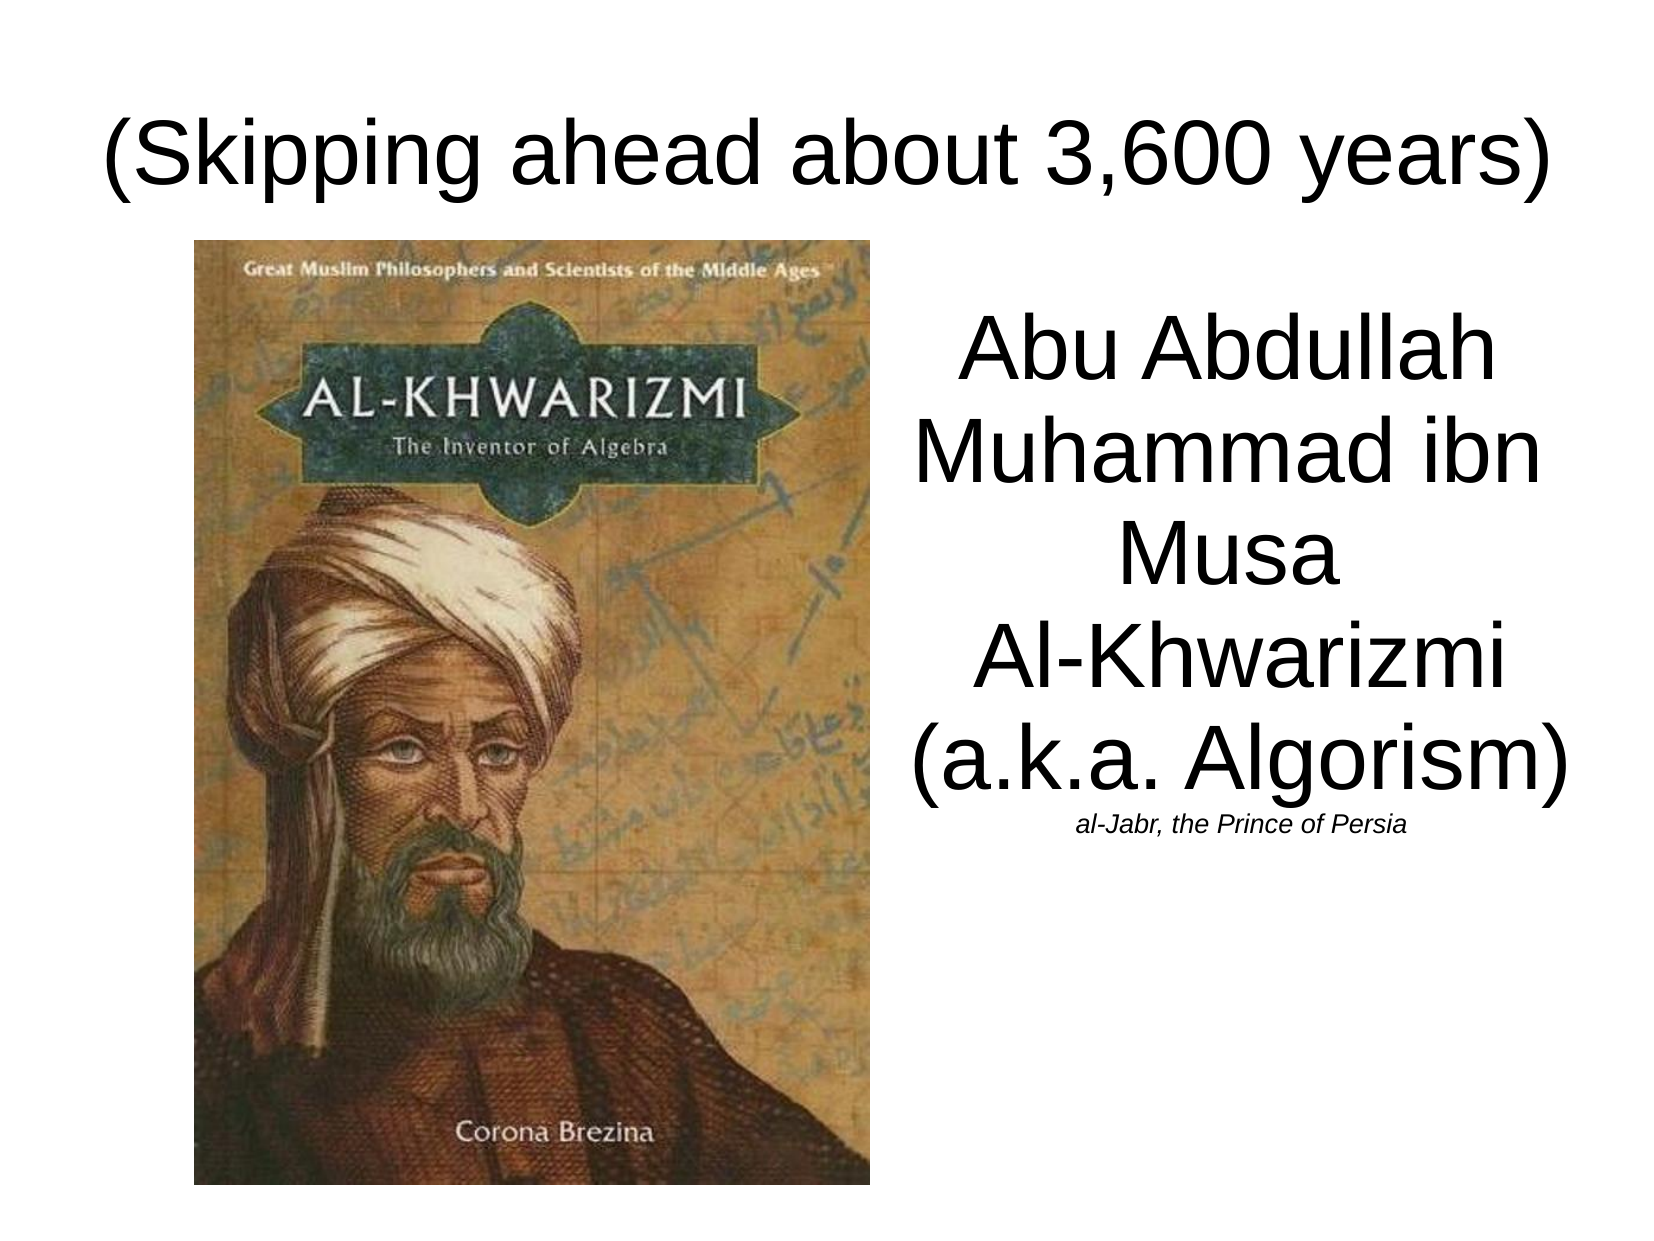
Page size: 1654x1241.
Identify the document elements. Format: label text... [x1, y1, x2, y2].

picture [194, 240, 870, 1185]
title Abu Abdullah Muhammad ibn Musa Al-Khwarizmi (a.k.a. Algorism) al-Jabr, the Prince of Persia [472, 296, 1654, 841]
title (Skipping ahead about 3,600 years) [60, 46, 1598, 260]
